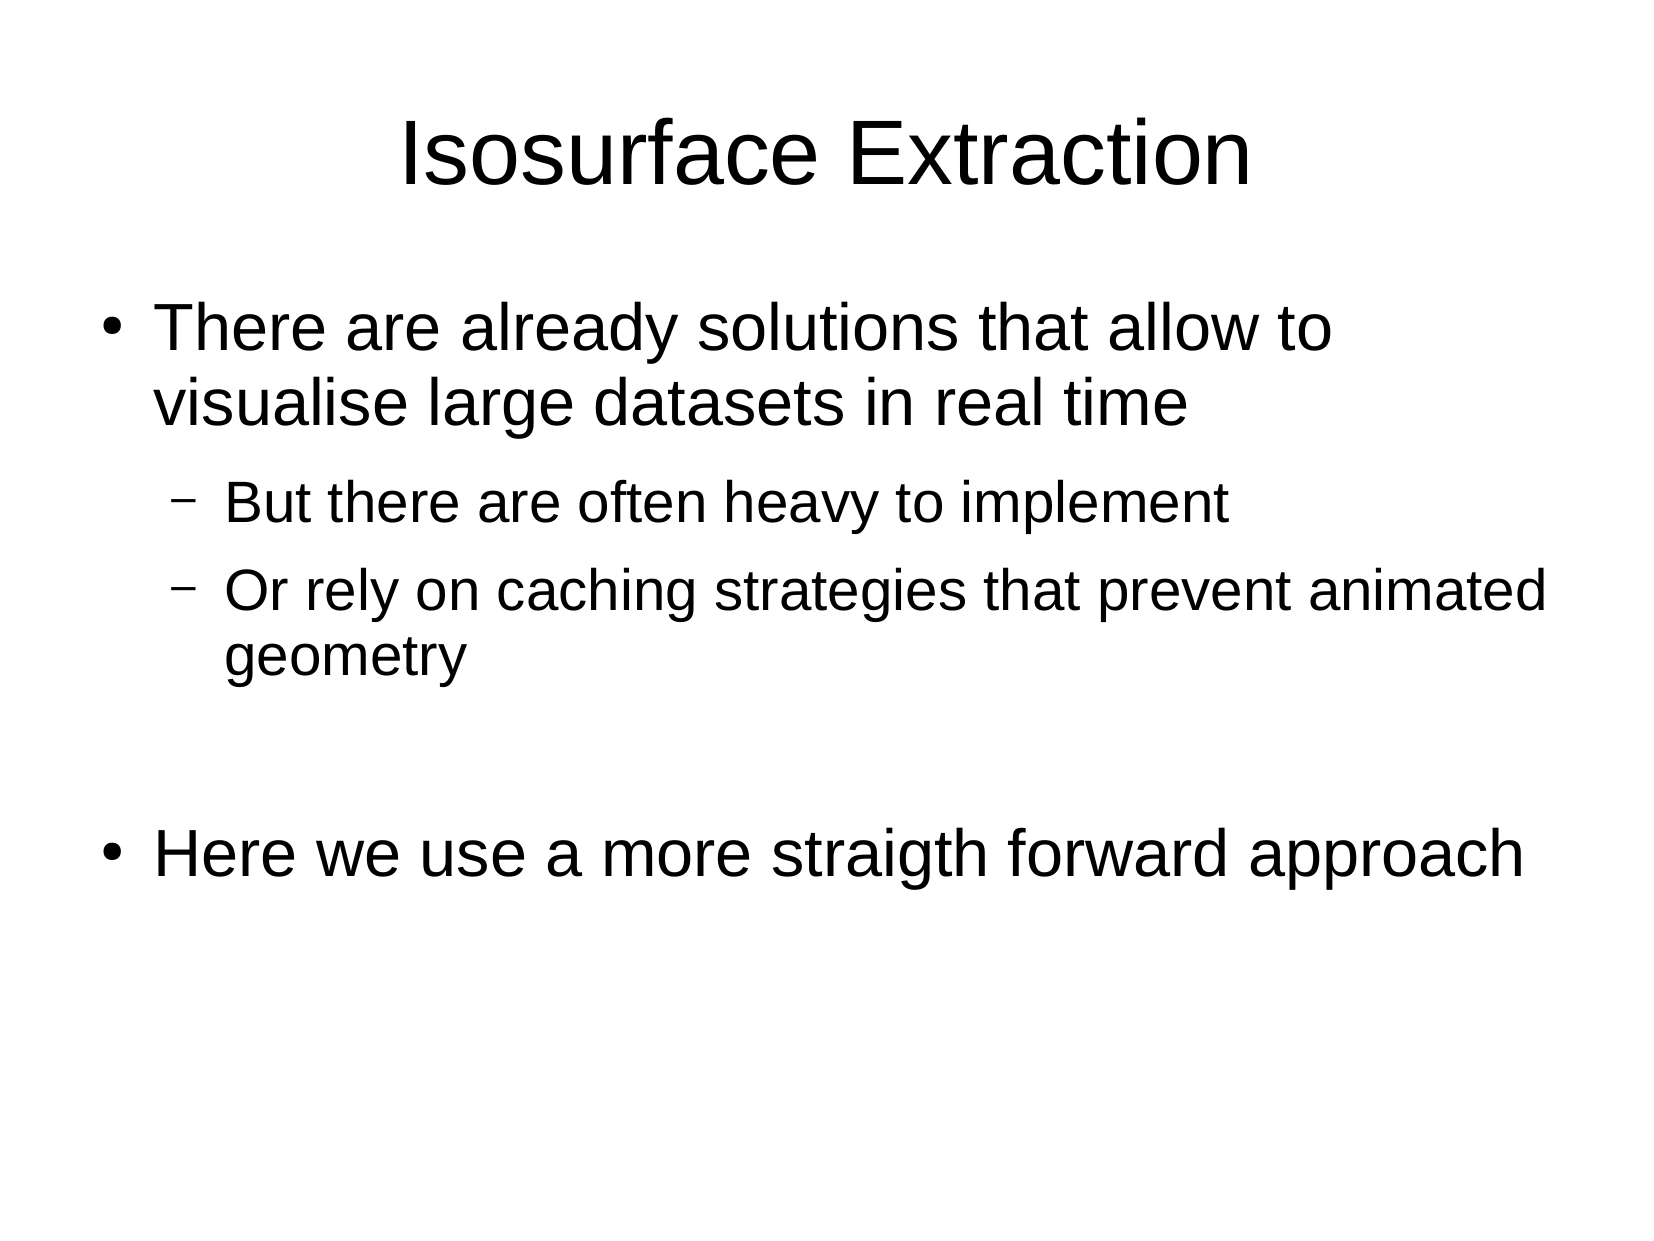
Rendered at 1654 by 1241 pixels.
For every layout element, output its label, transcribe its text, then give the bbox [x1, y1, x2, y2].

list There are already solutions that allow to visualise large datasets in real time But there are often heavy to implement Or rely on caching strategies that prevent animated geometry Here we use a more straigth forward approach [82, 290, 1571, 1010]
title Isosurface Extraction [82, 49, 1571, 257]
